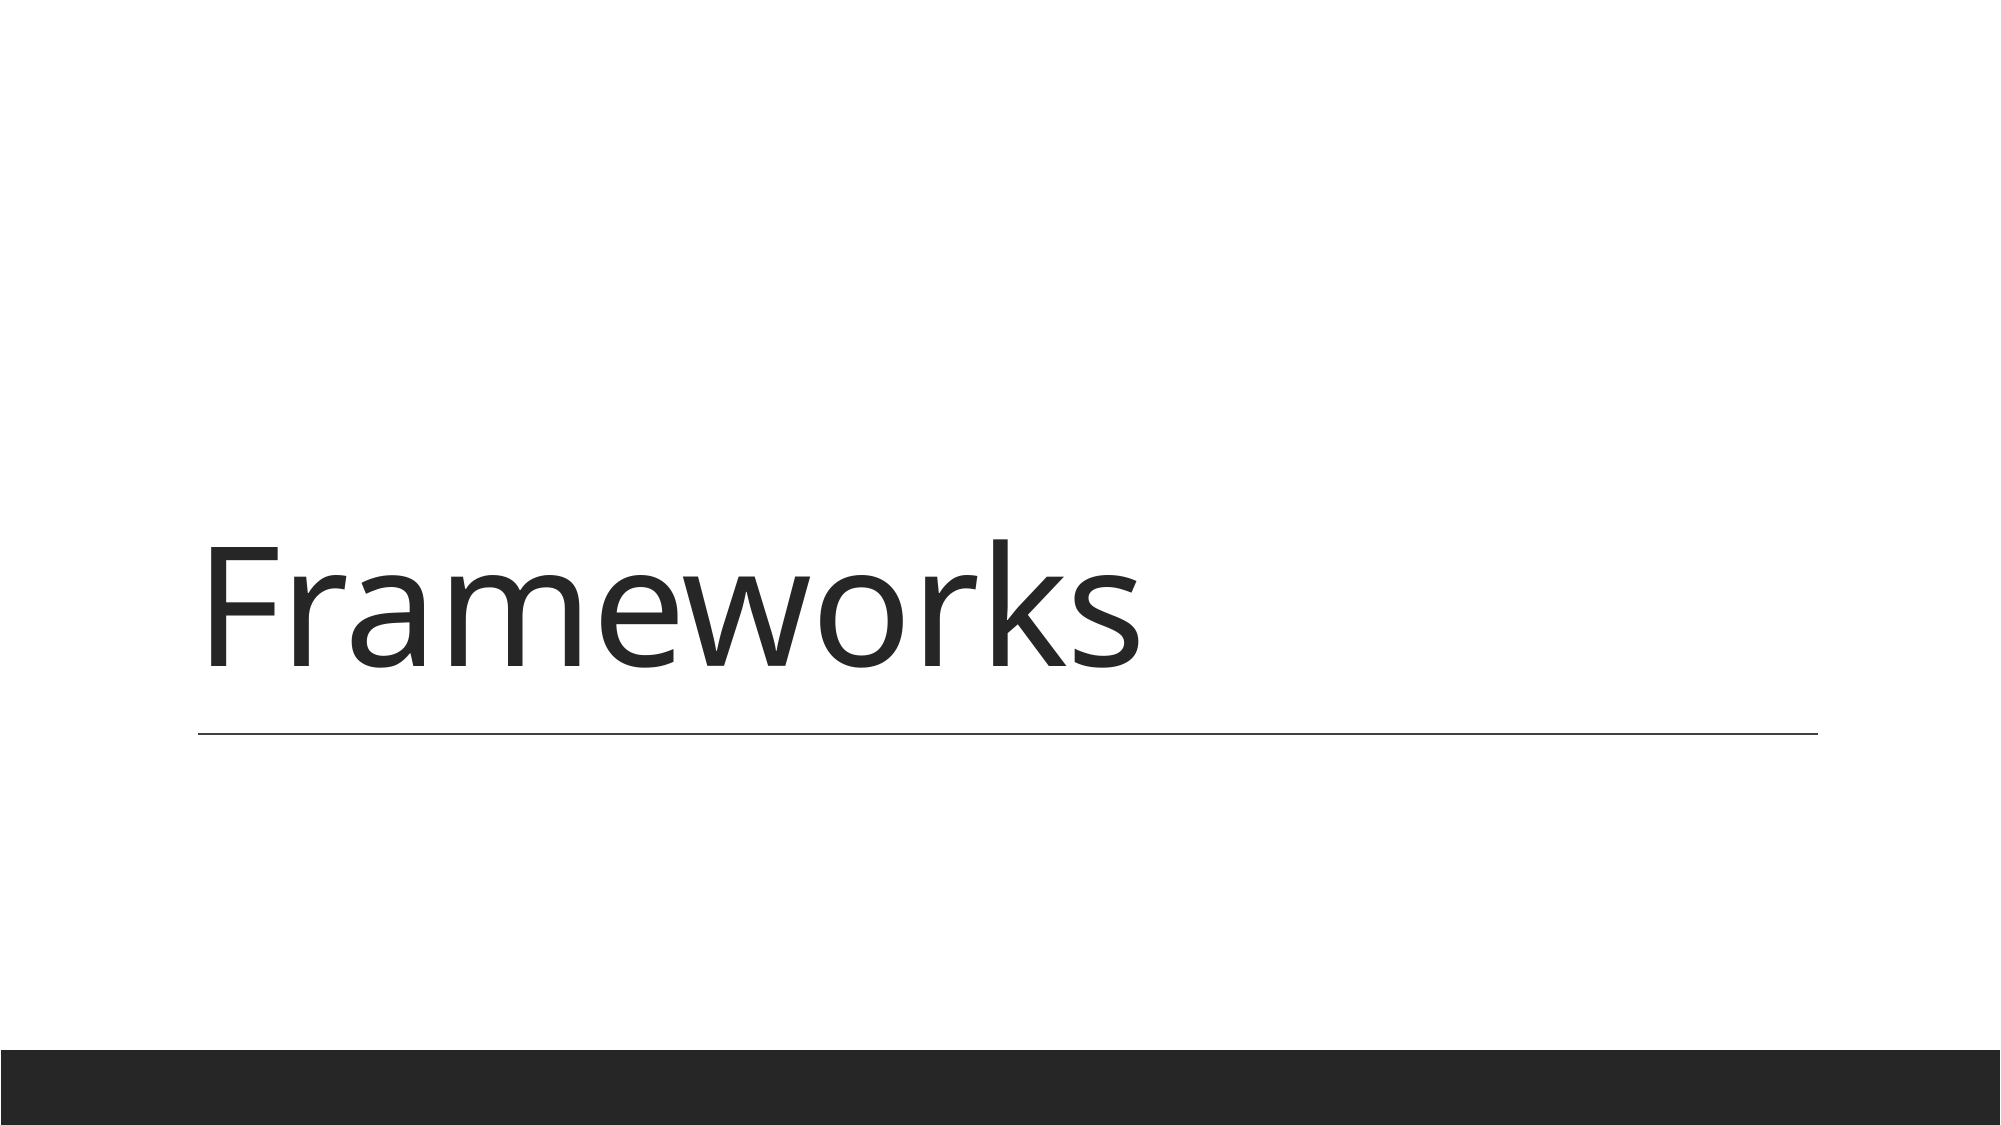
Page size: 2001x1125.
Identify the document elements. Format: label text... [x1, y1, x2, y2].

title Frameworks [180, 124, 1831, 710]
